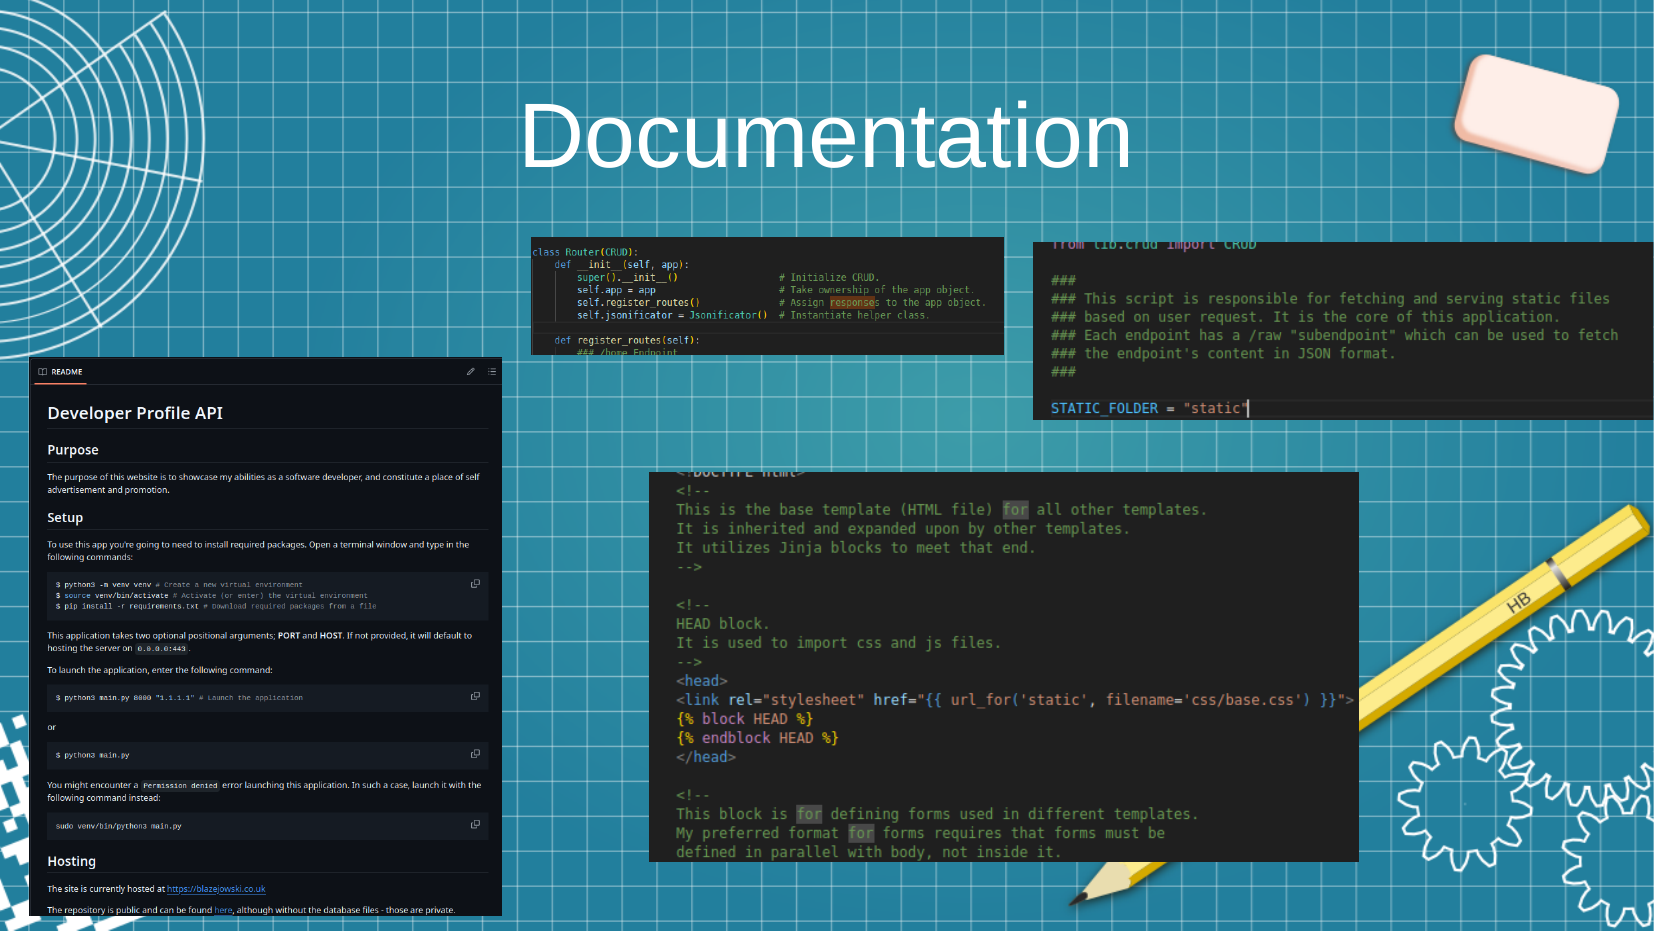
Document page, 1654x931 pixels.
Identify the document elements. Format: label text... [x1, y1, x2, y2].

title Documentation [82, 29, 1571, 243]
picture [0, 0, 1654, 931]
